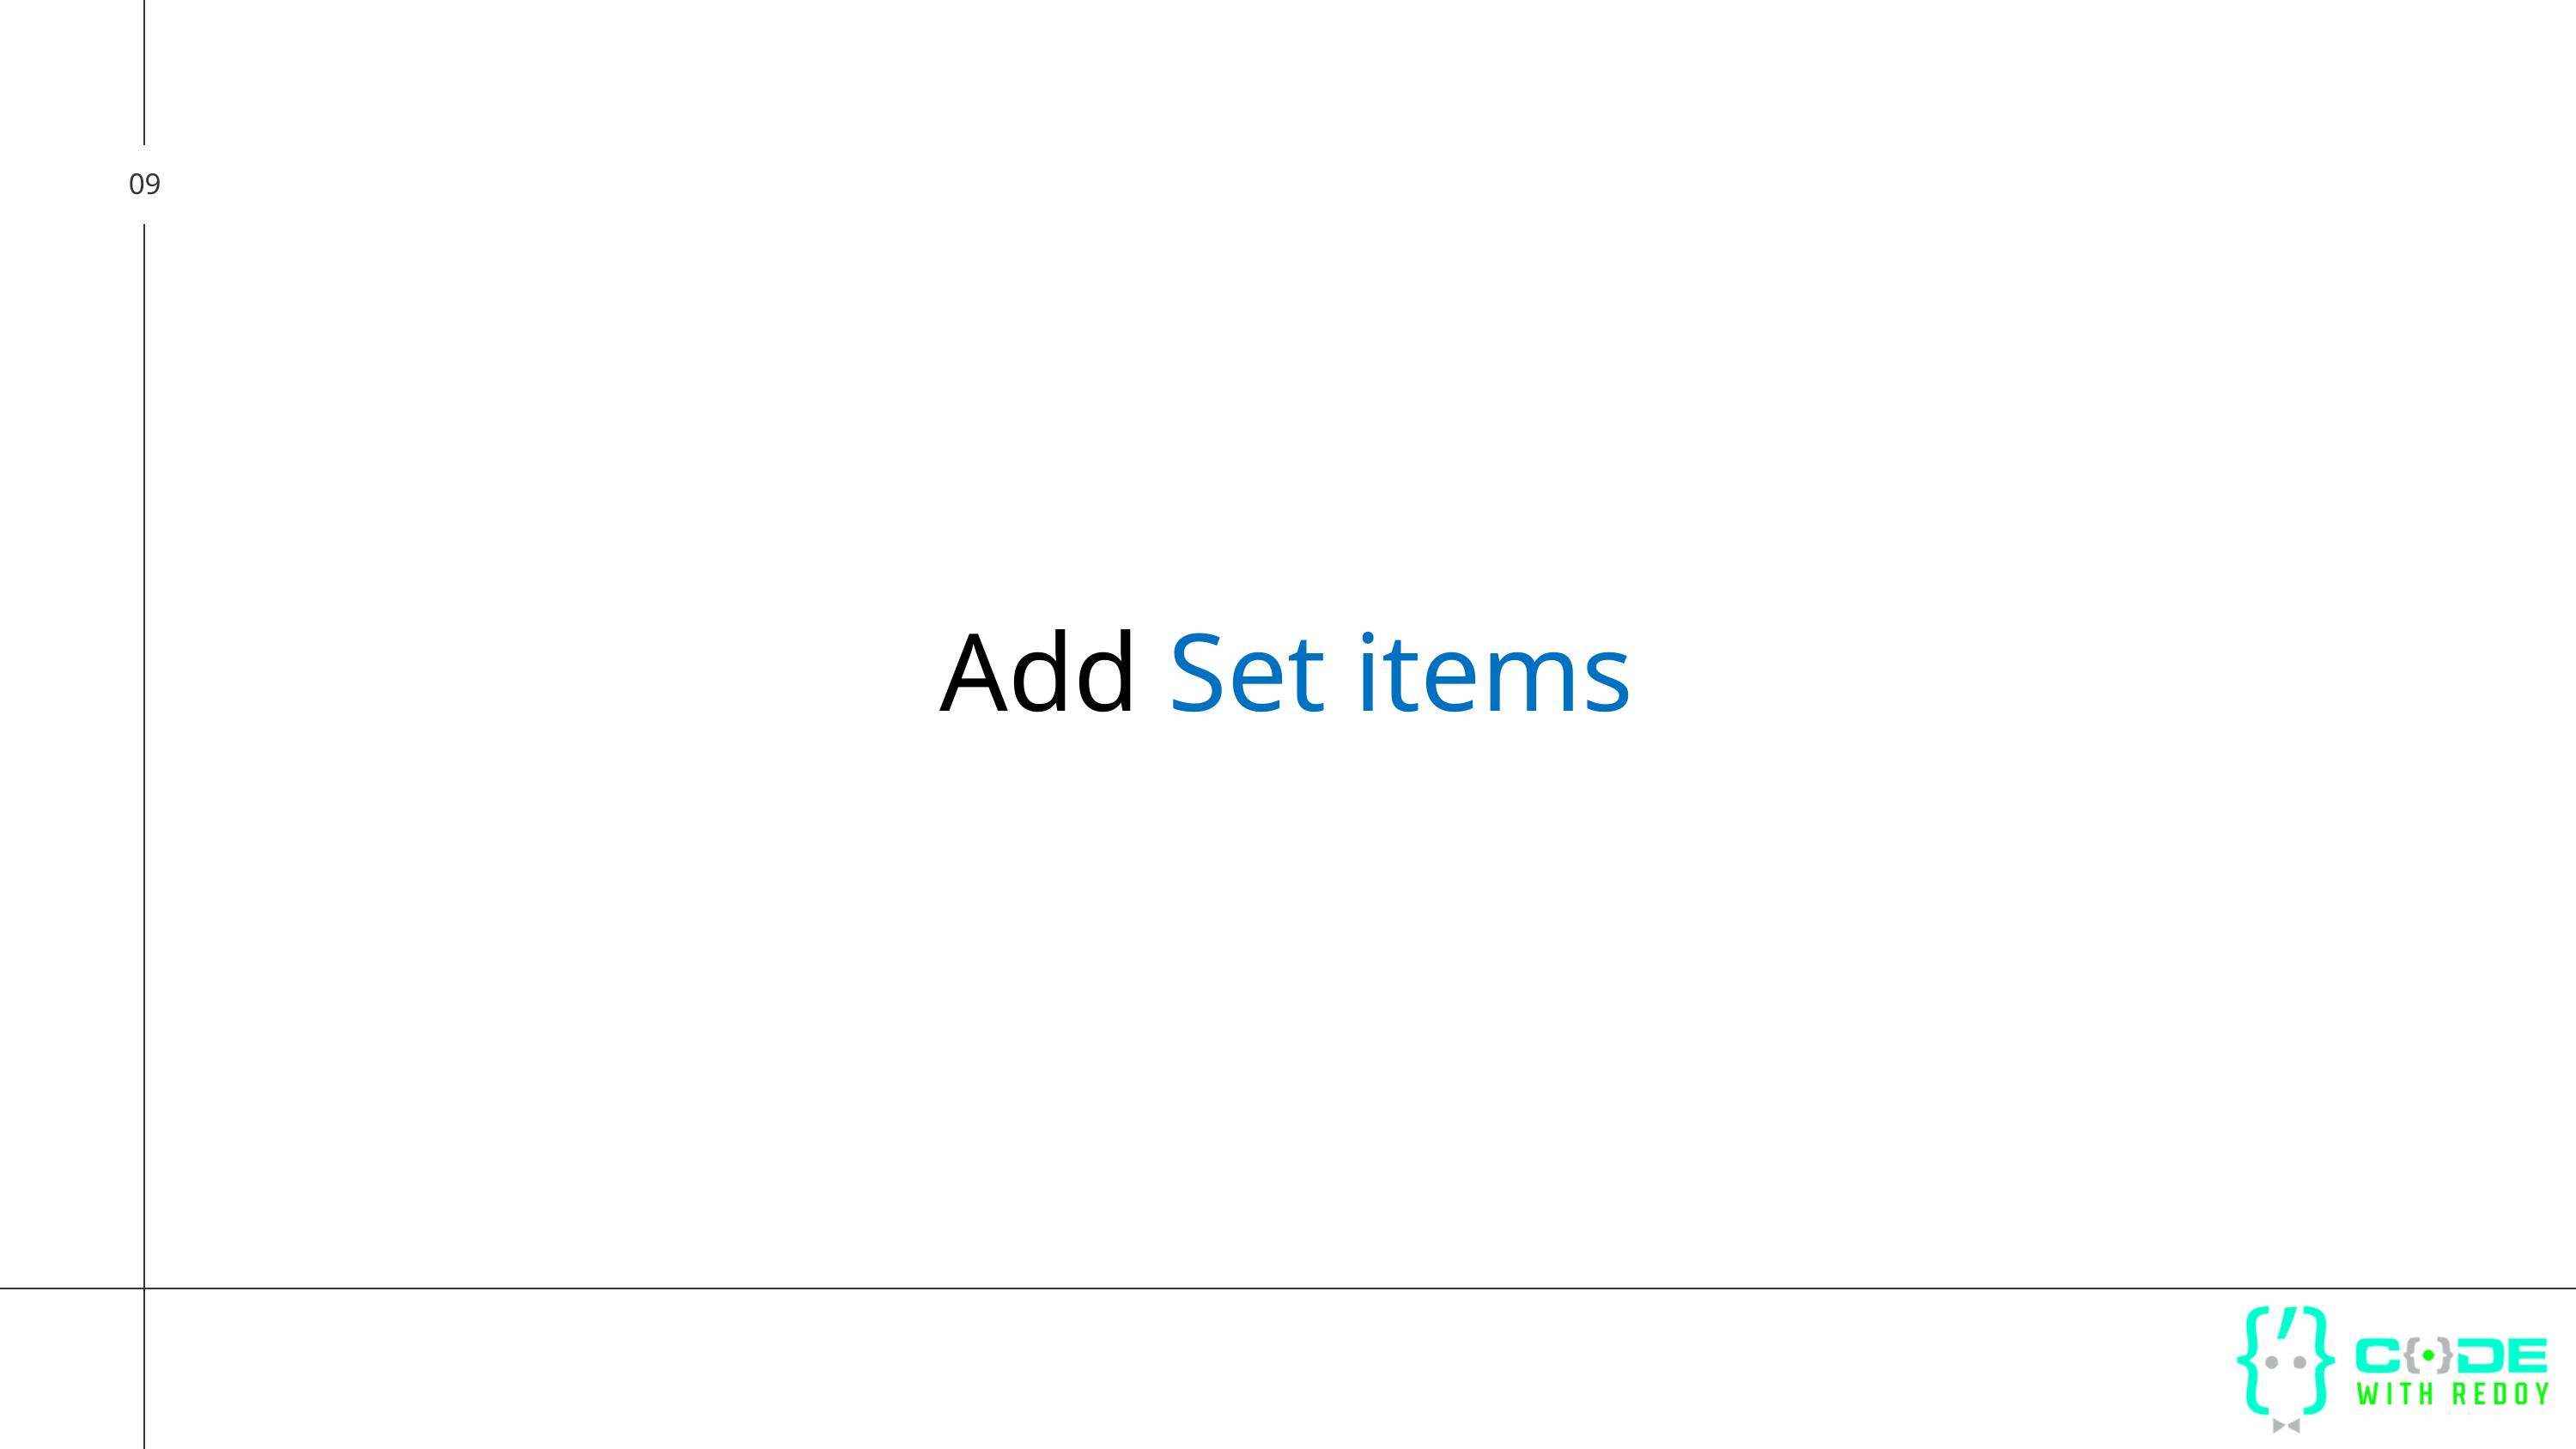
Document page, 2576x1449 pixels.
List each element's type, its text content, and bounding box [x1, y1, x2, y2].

text_box 09 [97, 168, 192, 202]
text_box Add Set items [0, 595, 2575, 724]
text_box [89, 0, 200, 595]
text_box [0, 724, 2576, 1449]
picture [2225, 1289, 2575, 1449]
